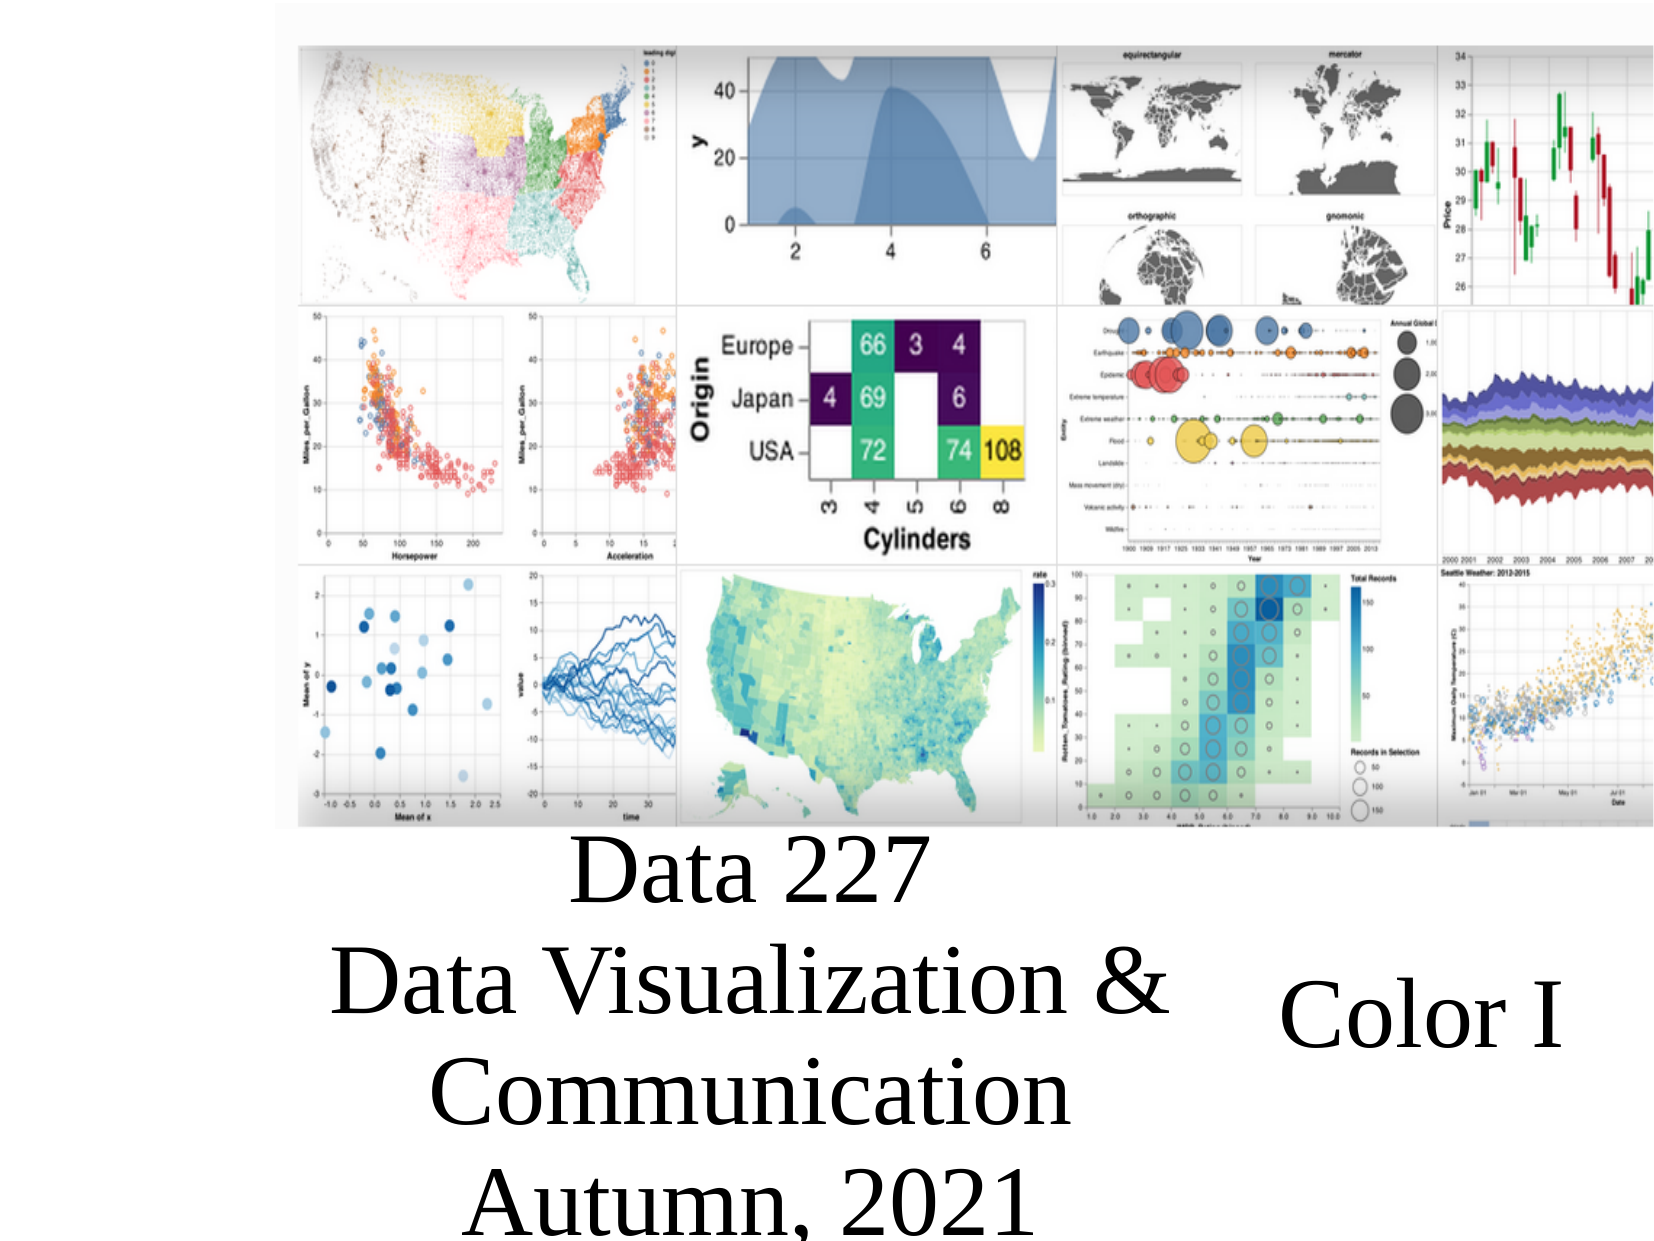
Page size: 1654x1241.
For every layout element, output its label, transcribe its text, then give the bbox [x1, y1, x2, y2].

text_box Color I [677, 567, 1654, 1241]
text_box Data 227 Data Visualization & Communication Autumn, 2021 [6, 588, 677, 1241]
picture [275, 3, 1654, 588]
